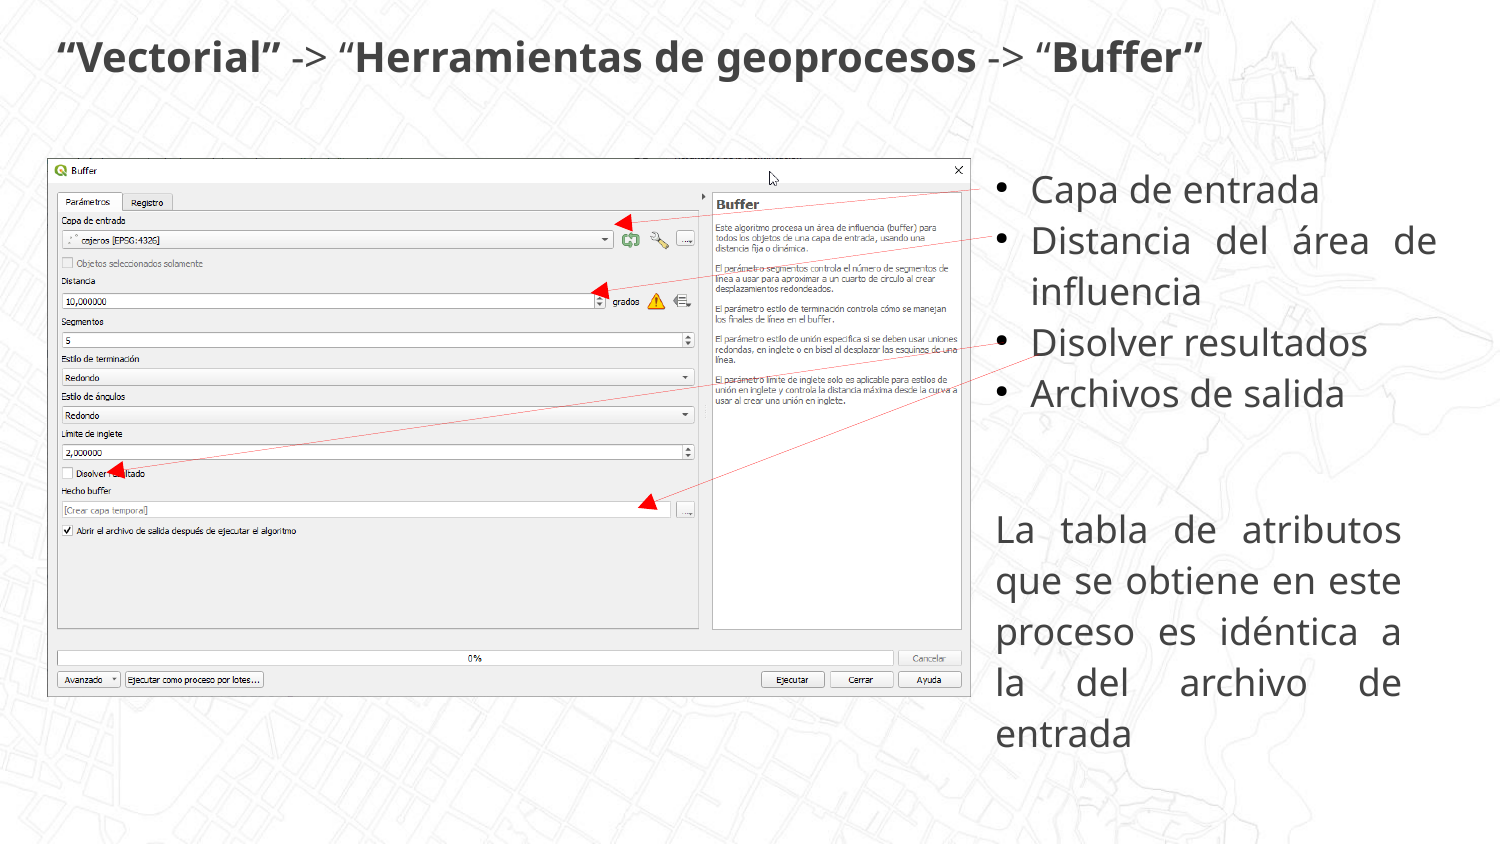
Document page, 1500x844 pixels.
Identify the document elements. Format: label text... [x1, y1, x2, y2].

text_box Capa de entrada Distancia del área de influencia Disolver resultados Archivos de salida [980, 155, 1453, 532]
picture [0, 0, 1500, 844]
text_box La tabla de atributos que se obtiene en este proceso es idéntica a la del archivo de entrada [980, 532, 1418, 771]
text_box “Vectorial” -> “Herramientas de geoprocesos -> “Buffer” [43, 20, 1500, 237]
